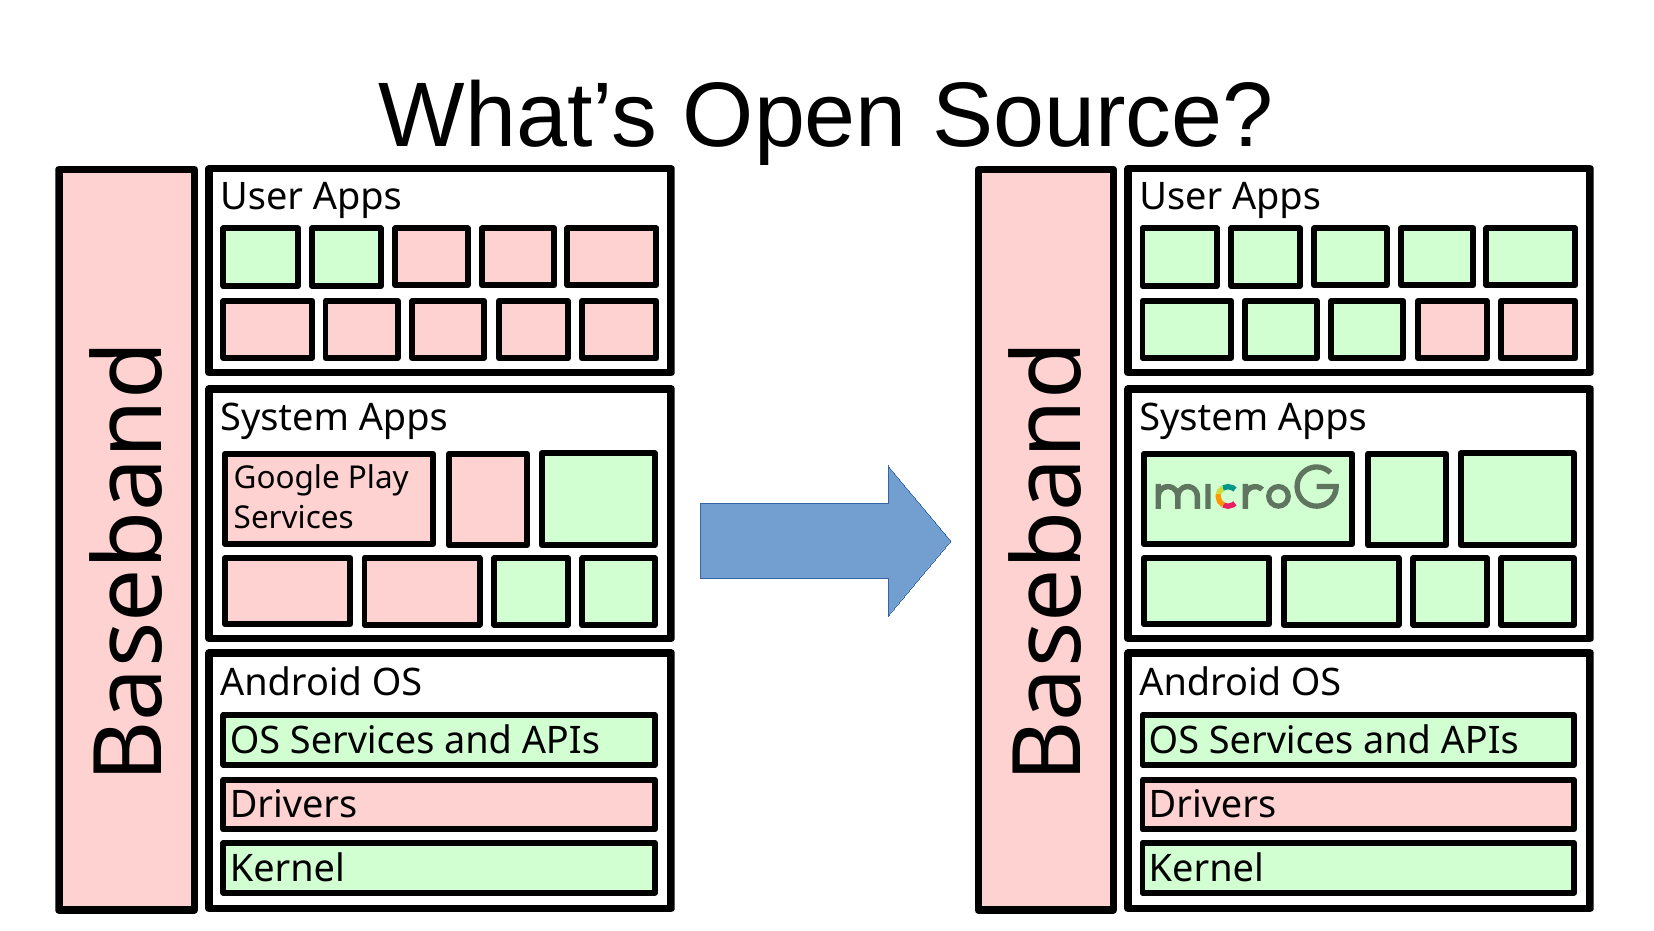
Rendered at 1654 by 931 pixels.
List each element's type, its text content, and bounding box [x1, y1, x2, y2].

title What’s Open Source? [82, 37, 1571, 193]
text_box [700, 465, 951, 617]
picture [974, 165, 1594, 914]
picture [55, 165, 675, 914]
